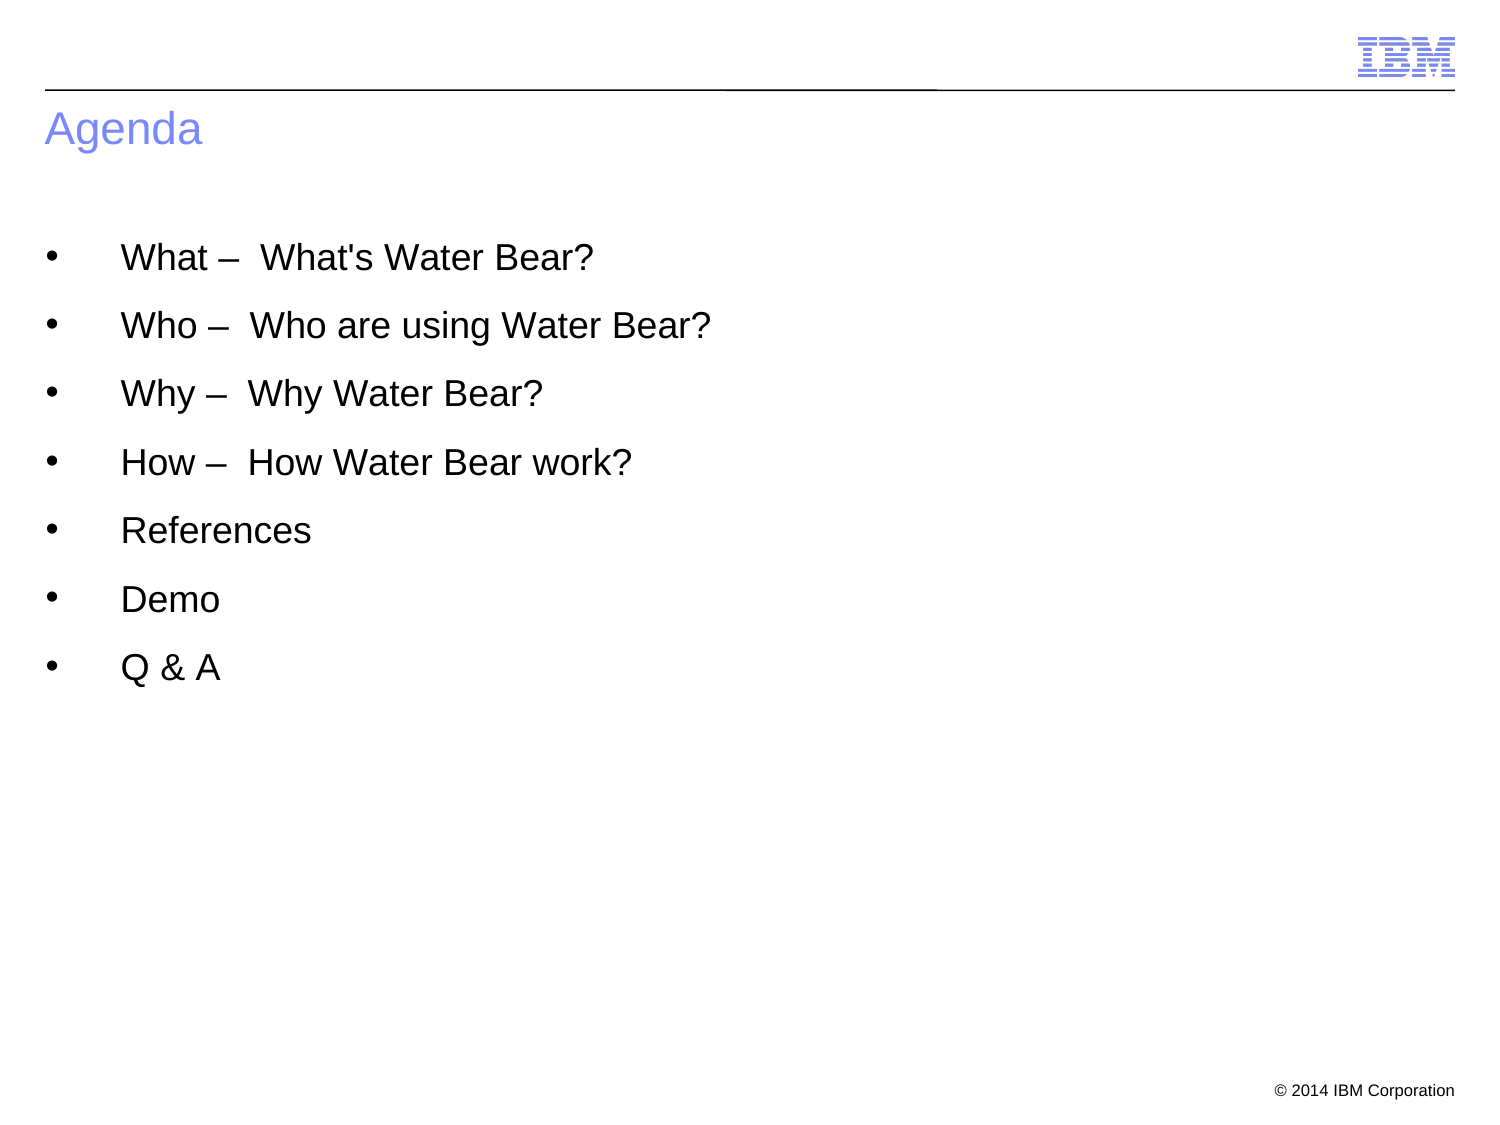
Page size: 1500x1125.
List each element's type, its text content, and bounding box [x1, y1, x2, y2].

title Agenda [29, 97, 1455, 202]
list What – What's Water Bear? Who – Who are using Water Bear? Why – Why Water Bear? How – How Water Bear work? References Demo Q & A [30, 224, 1456, 960]
picture [1358, 37, 1455, 77]
